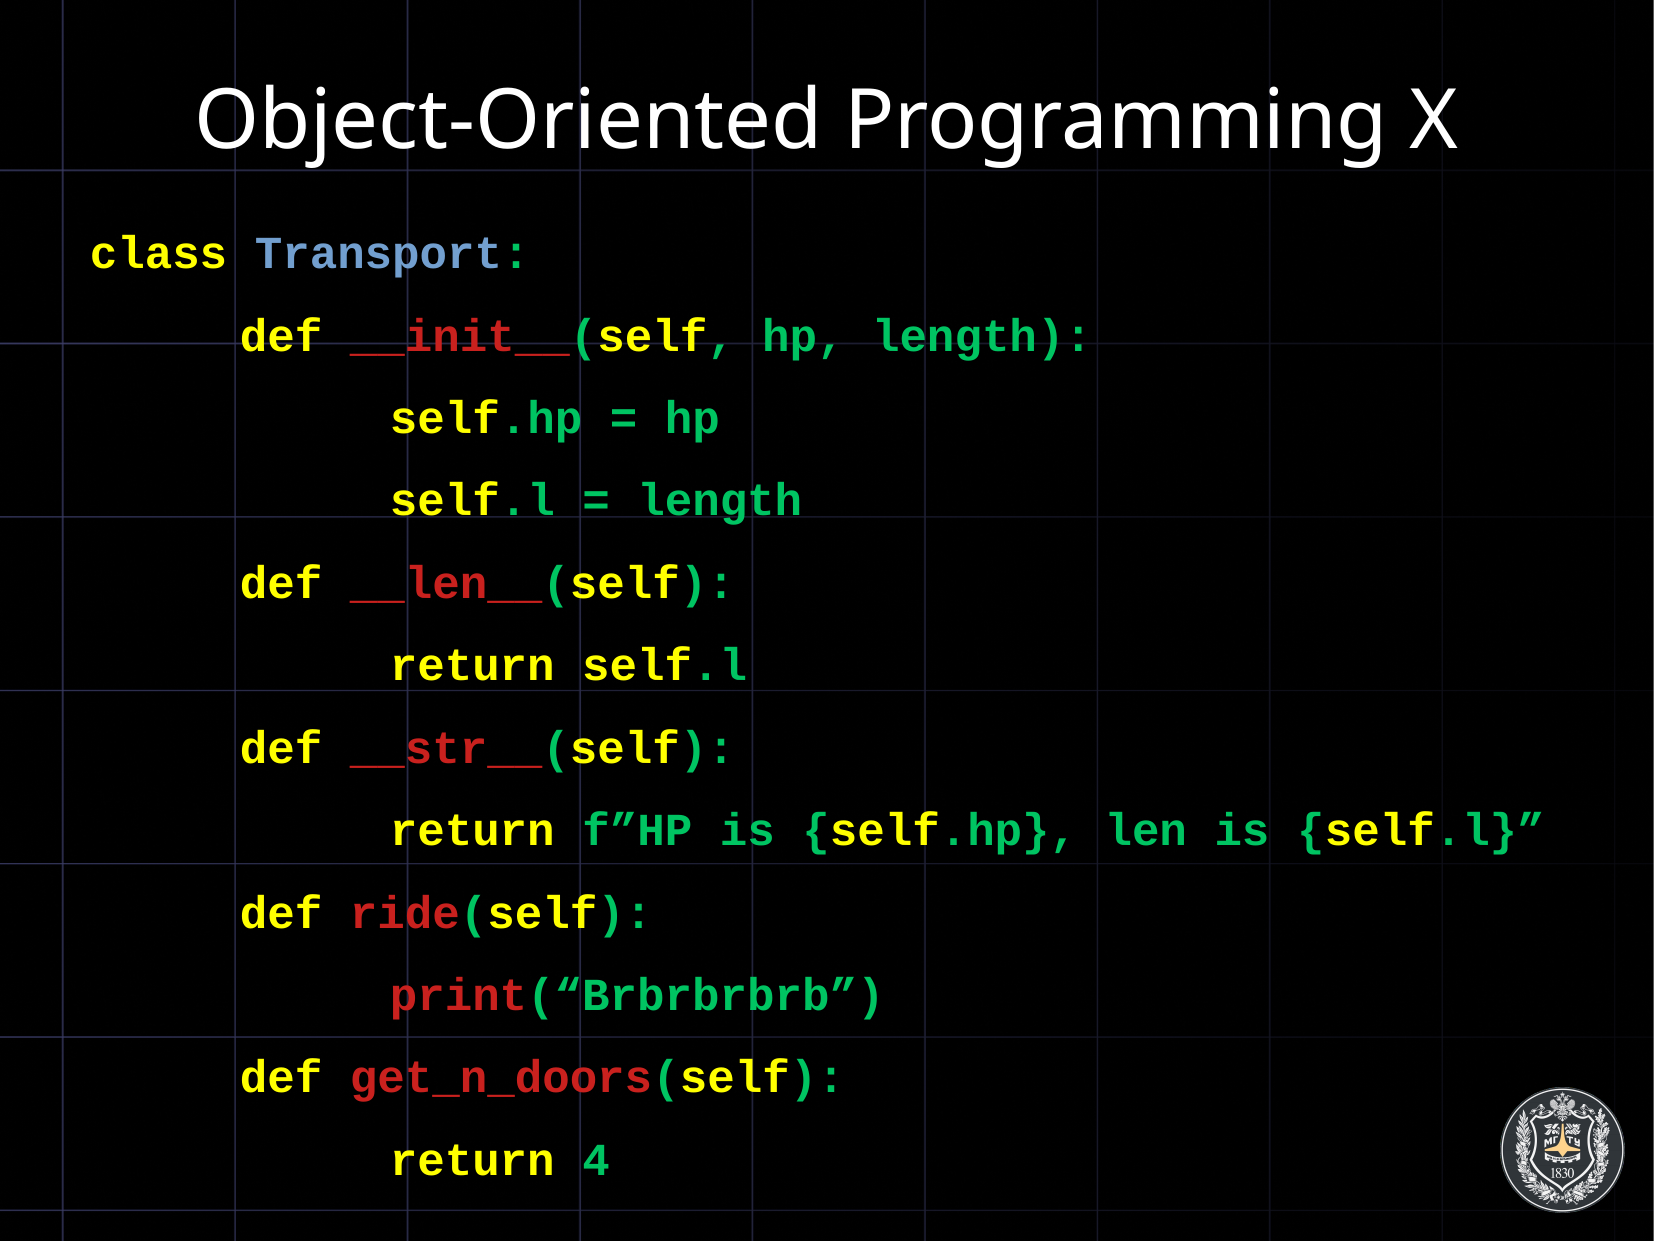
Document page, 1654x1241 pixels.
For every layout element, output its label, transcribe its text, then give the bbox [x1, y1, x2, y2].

text_box Object-Oriented Programming X [82, 37, 1571, 193]
picture [0, 0, 1654, 1241]
text_box class Transport: def __init__(self, hp, length): self.hp = hp self.l = length def __len__(self): return self.l def __str__(self): return f”HP is {self.hp}, len is {self.l}” def ride(self): print(“Brbrbrbrb”) def get_n_doors(self): return 4 [74, 187, 1575, 1241]
